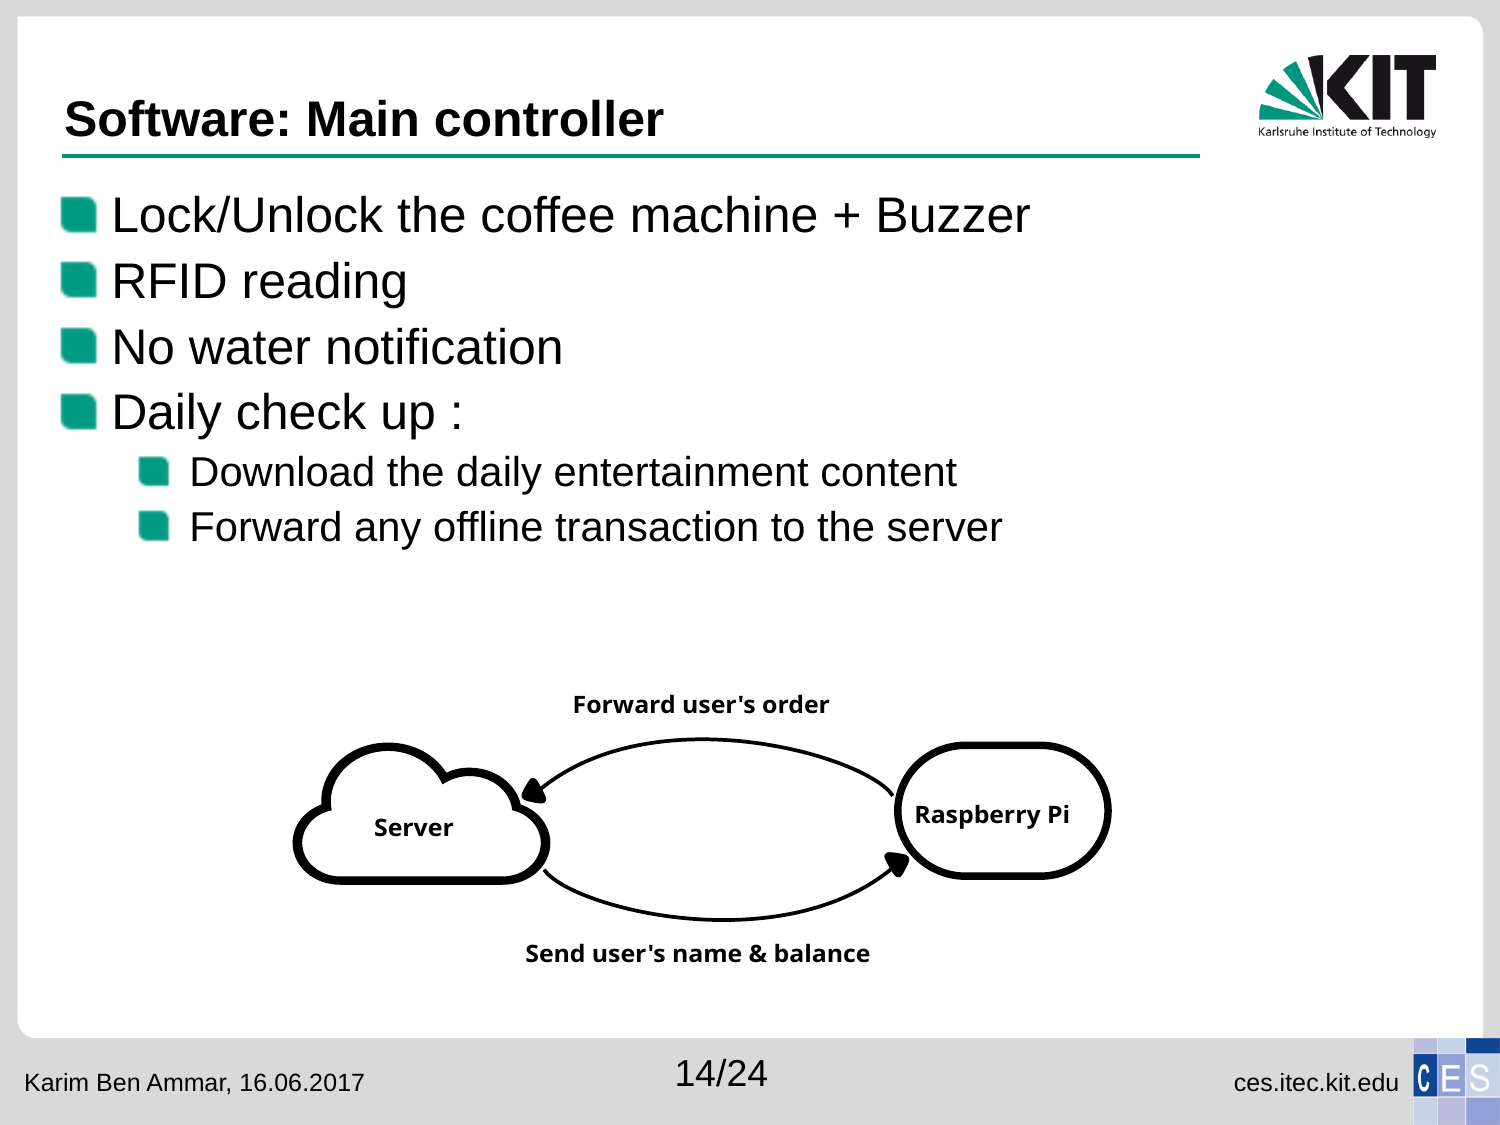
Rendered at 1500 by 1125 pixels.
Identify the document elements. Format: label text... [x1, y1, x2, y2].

text_box 14/24 [659, 1045, 783, 1117]
title Software: Main controller [64, 54, 1198, 147]
picture [0, 0, 1500, 1125]
text_box Lock/Unlock the coffee machine + Buzzer RFID reading No water notification Daily check up : Download the daily entertainment content Forward any offline transaction to the server [45, 179, 1456, 1021]
